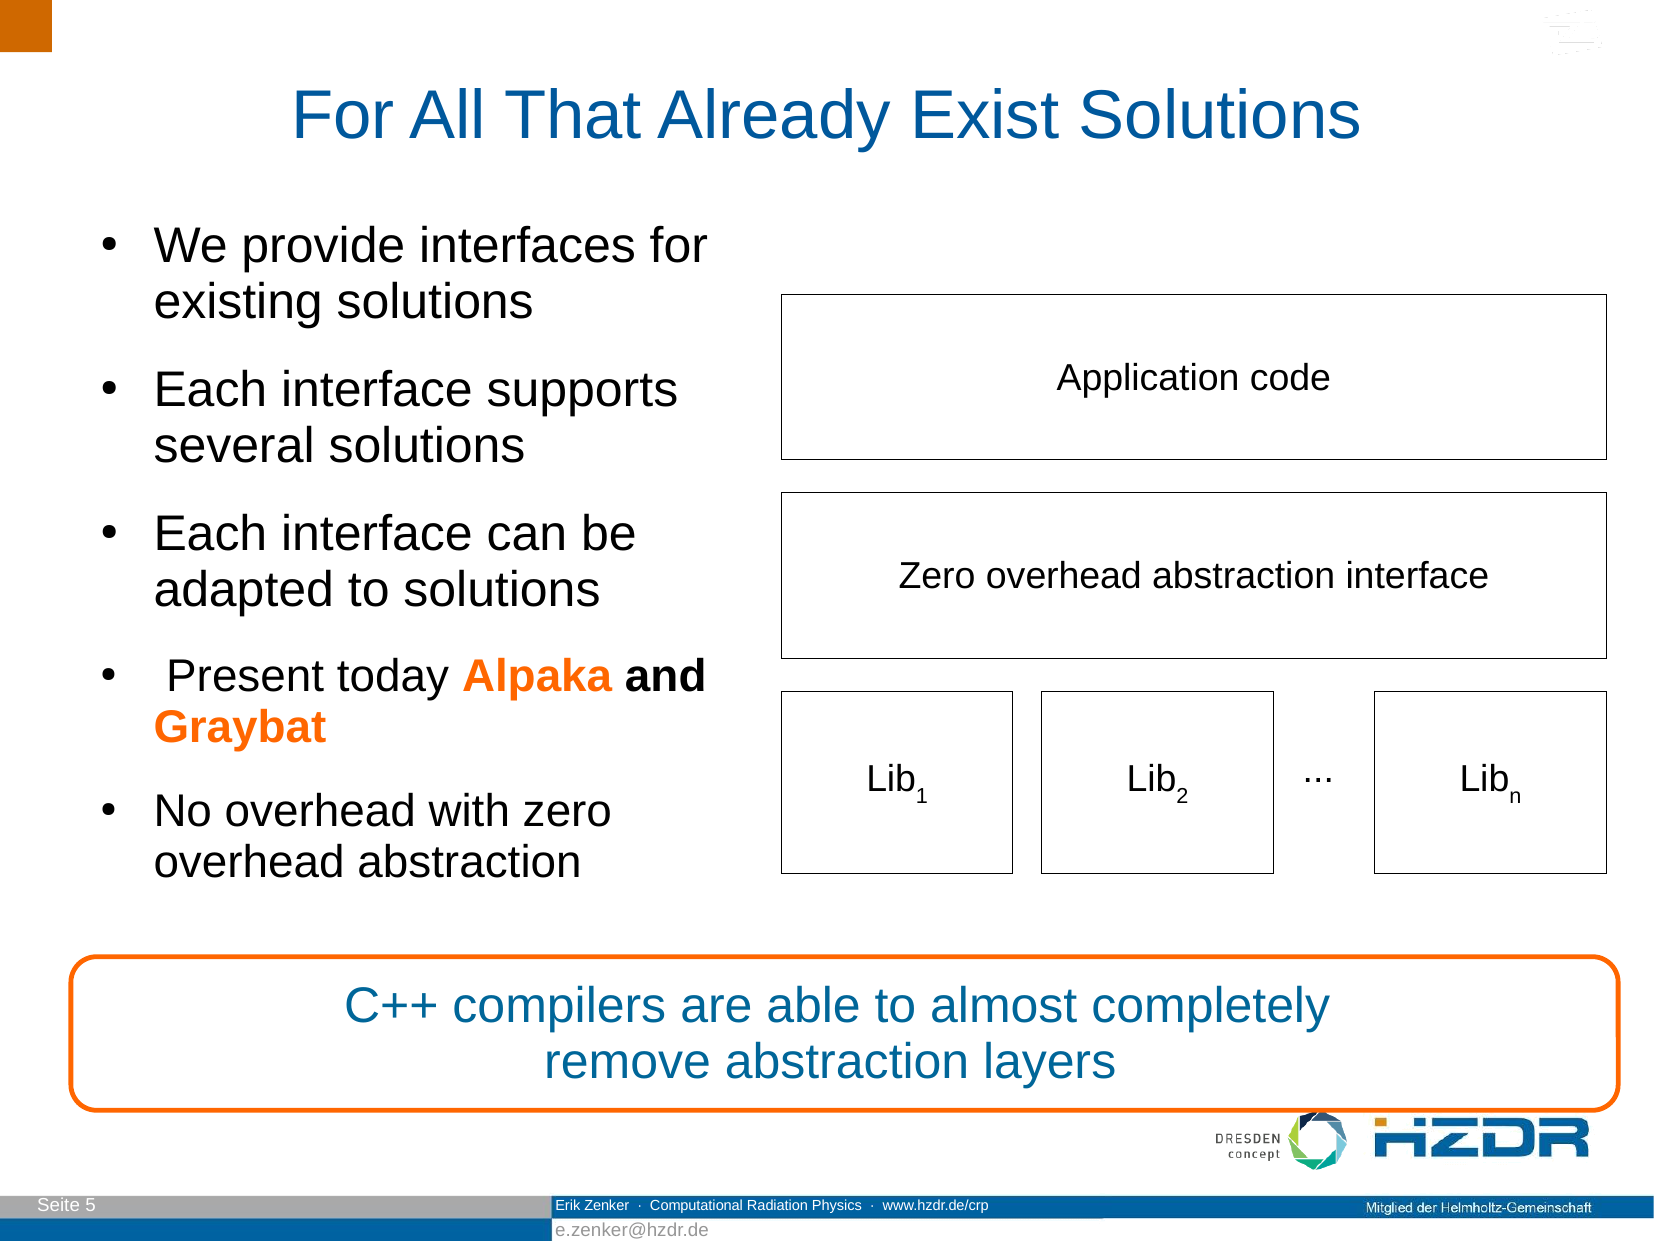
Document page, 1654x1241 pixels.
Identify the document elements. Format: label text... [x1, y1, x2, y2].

text_box Zero overhead abstraction interface [781, 492, 1607, 659]
picture [0, 0, 1654, 1241]
text_box Application code [781, 294, 1607, 460]
title For All That Already Exist Solutions [82, 37, 1571, 193]
list We provide interfaces for existing solutions Each interface supports several solutions Each interface can be adapted to solutions Present today Alpaka and Graybat No overhead with zero overhead abstraction [82, 217, 809, 1087]
text_box C++ compilers are able to almost completely remove abstraction layers [70, 956, 1619, 1111]
text_box Libn [1374, 691, 1607, 874]
text_box Lib2 [1041, 691, 1274, 874]
text_box Lib1 [781, 691, 1013, 874]
text_box ... [1287, 741, 1363, 822]
